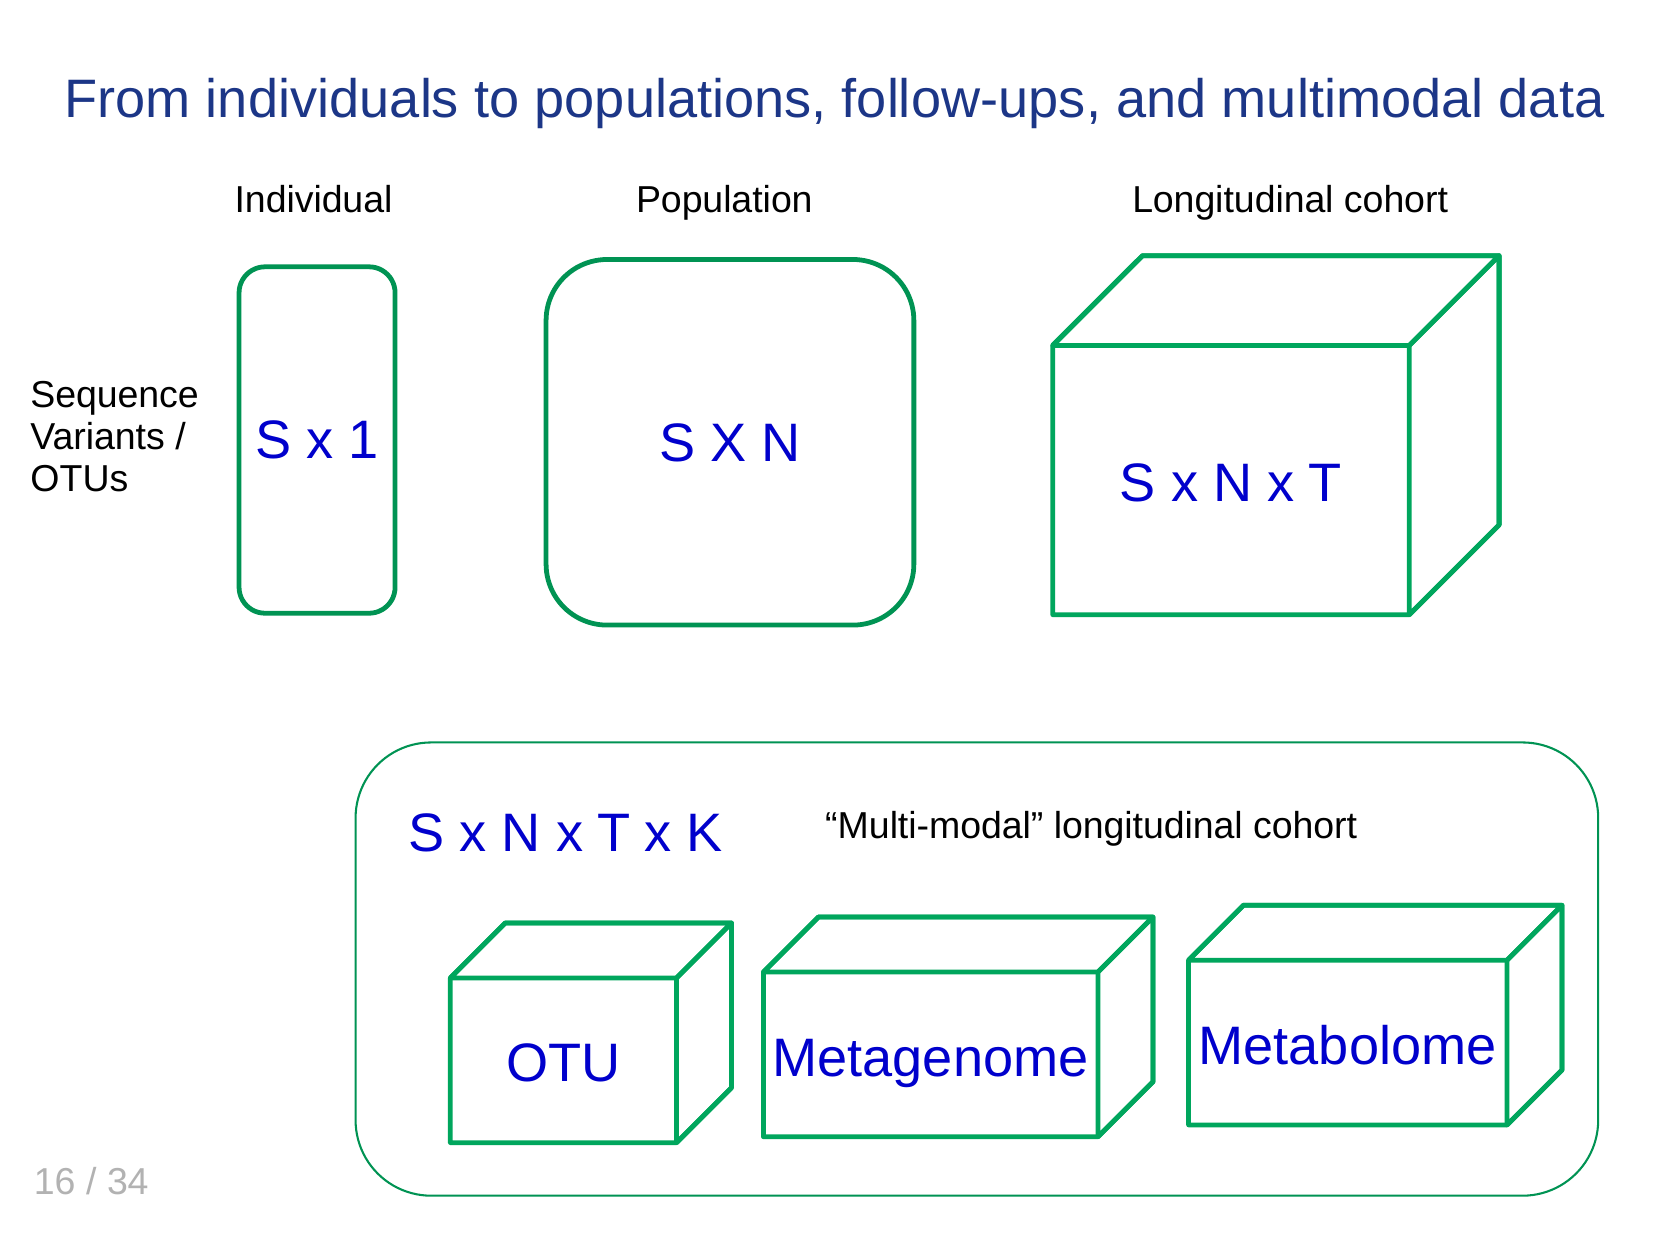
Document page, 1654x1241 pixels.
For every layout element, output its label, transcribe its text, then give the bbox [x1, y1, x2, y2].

text_box Metabolome [1188, 961, 1507, 1125]
text_box Sequence Variants / OTUs [15, 366, 224, 508]
text_box S x 1 [239, 266, 396, 614]
text_box Metagenome [763, 972, 1098, 1137]
text_box Individual [219, 171, 408, 229]
text_box “Multi-modal” longitudinal cohort [810, 797, 1516, 855]
text_box [355, 742, 1599, 1196]
text_box S X N [546, 259, 914, 626]
text_box OTU [450, 978, 676, 1143]
text_box S x N x T x K [395, 790, 879, 870]
text_box From individuals to populations, follow-ups, and multimodal data [42, 42, 1523, 155]
text_box Longitudinal cohort [1117, 171, 1511, 229]
text_box <number> / 34 [19, 1153, 314, 1214]
text_box Population [621, 171, 828, 229]
text_box S x N x T [1052, 346, 1409, 615]
